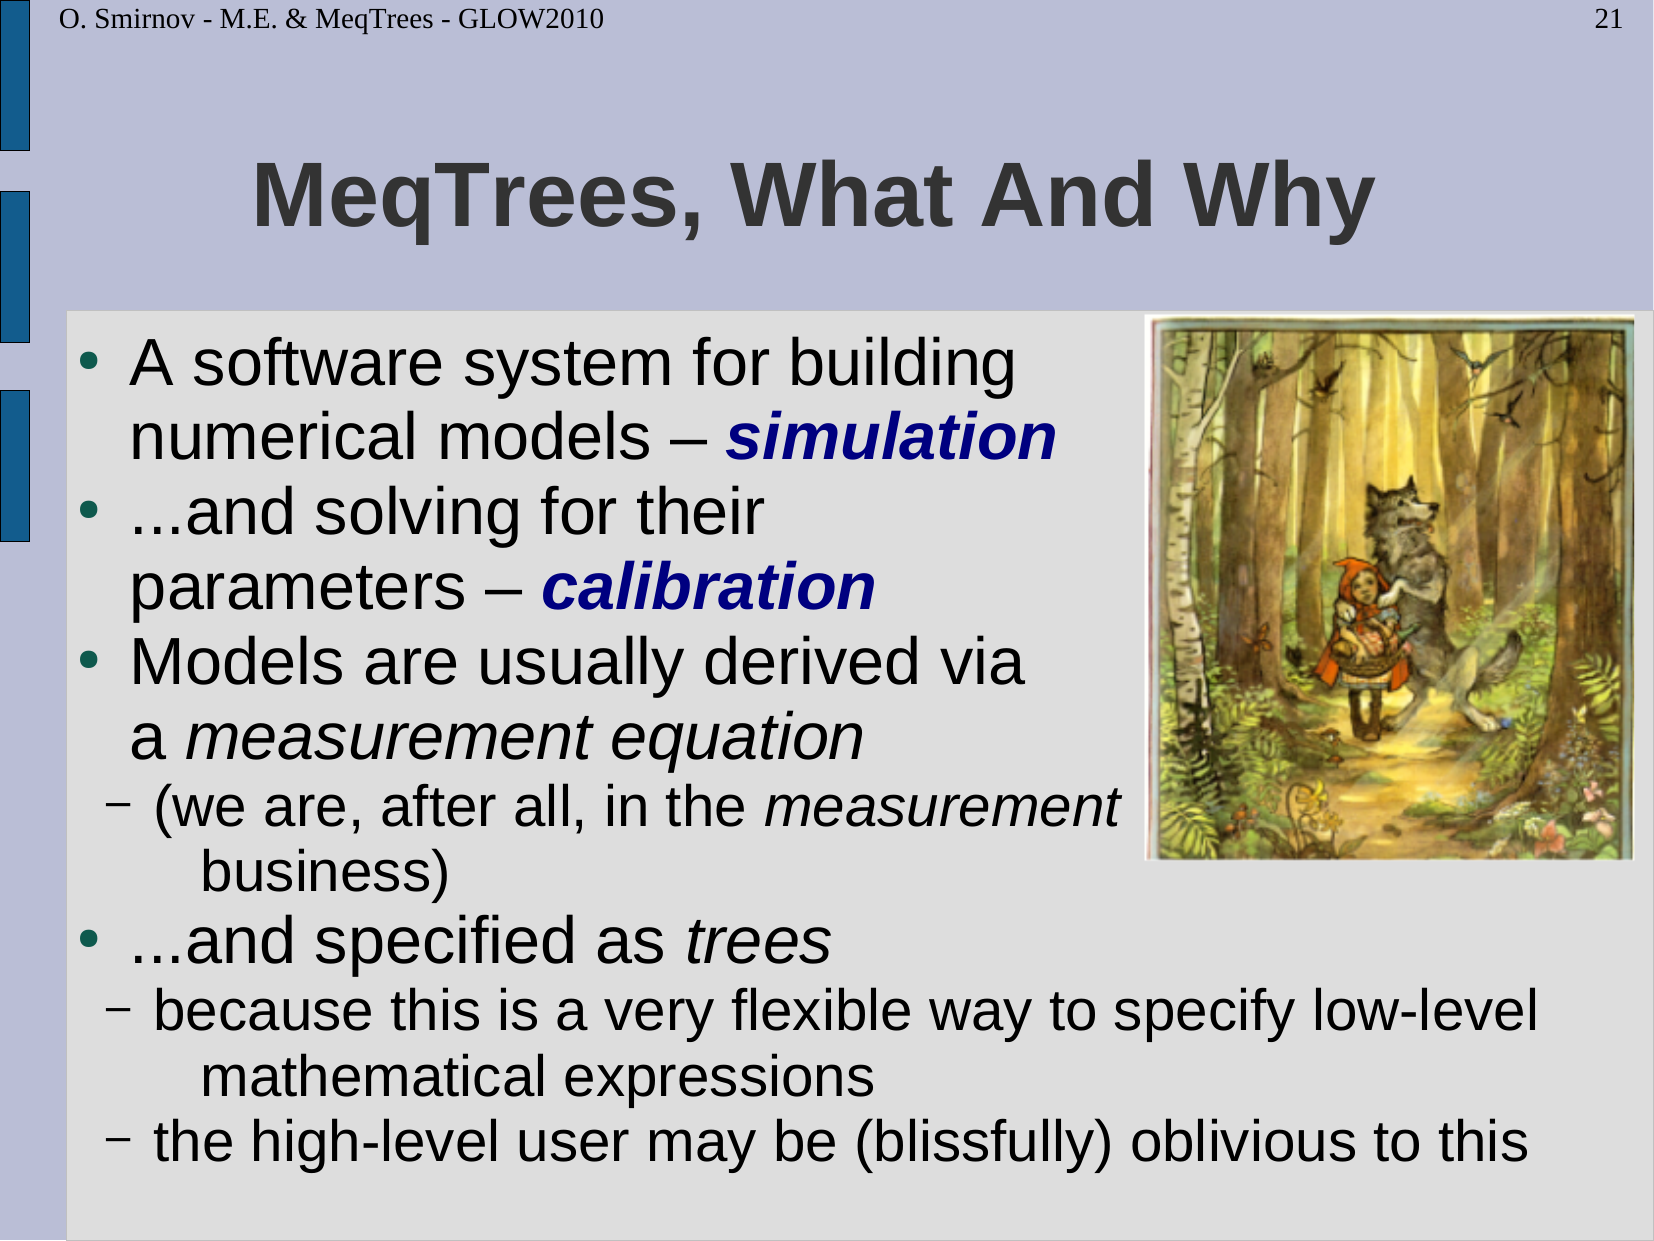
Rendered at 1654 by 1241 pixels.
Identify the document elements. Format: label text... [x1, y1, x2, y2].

title MeqTrees, What And Why [121, 91, 1534, 299]
picture [1096, 260, 1654, 916]
list A software system for building numerical models – simulation ...and solving for their parameters – calibration Models are usually derived via a measurement equation (we are, after all, in the measurement business) ...and specified as trees because this is a very flexible way to specify low-level mathematical expressions the high-level user may be (blissfully) oblivious to this [59, 324, 1625, 1239]
